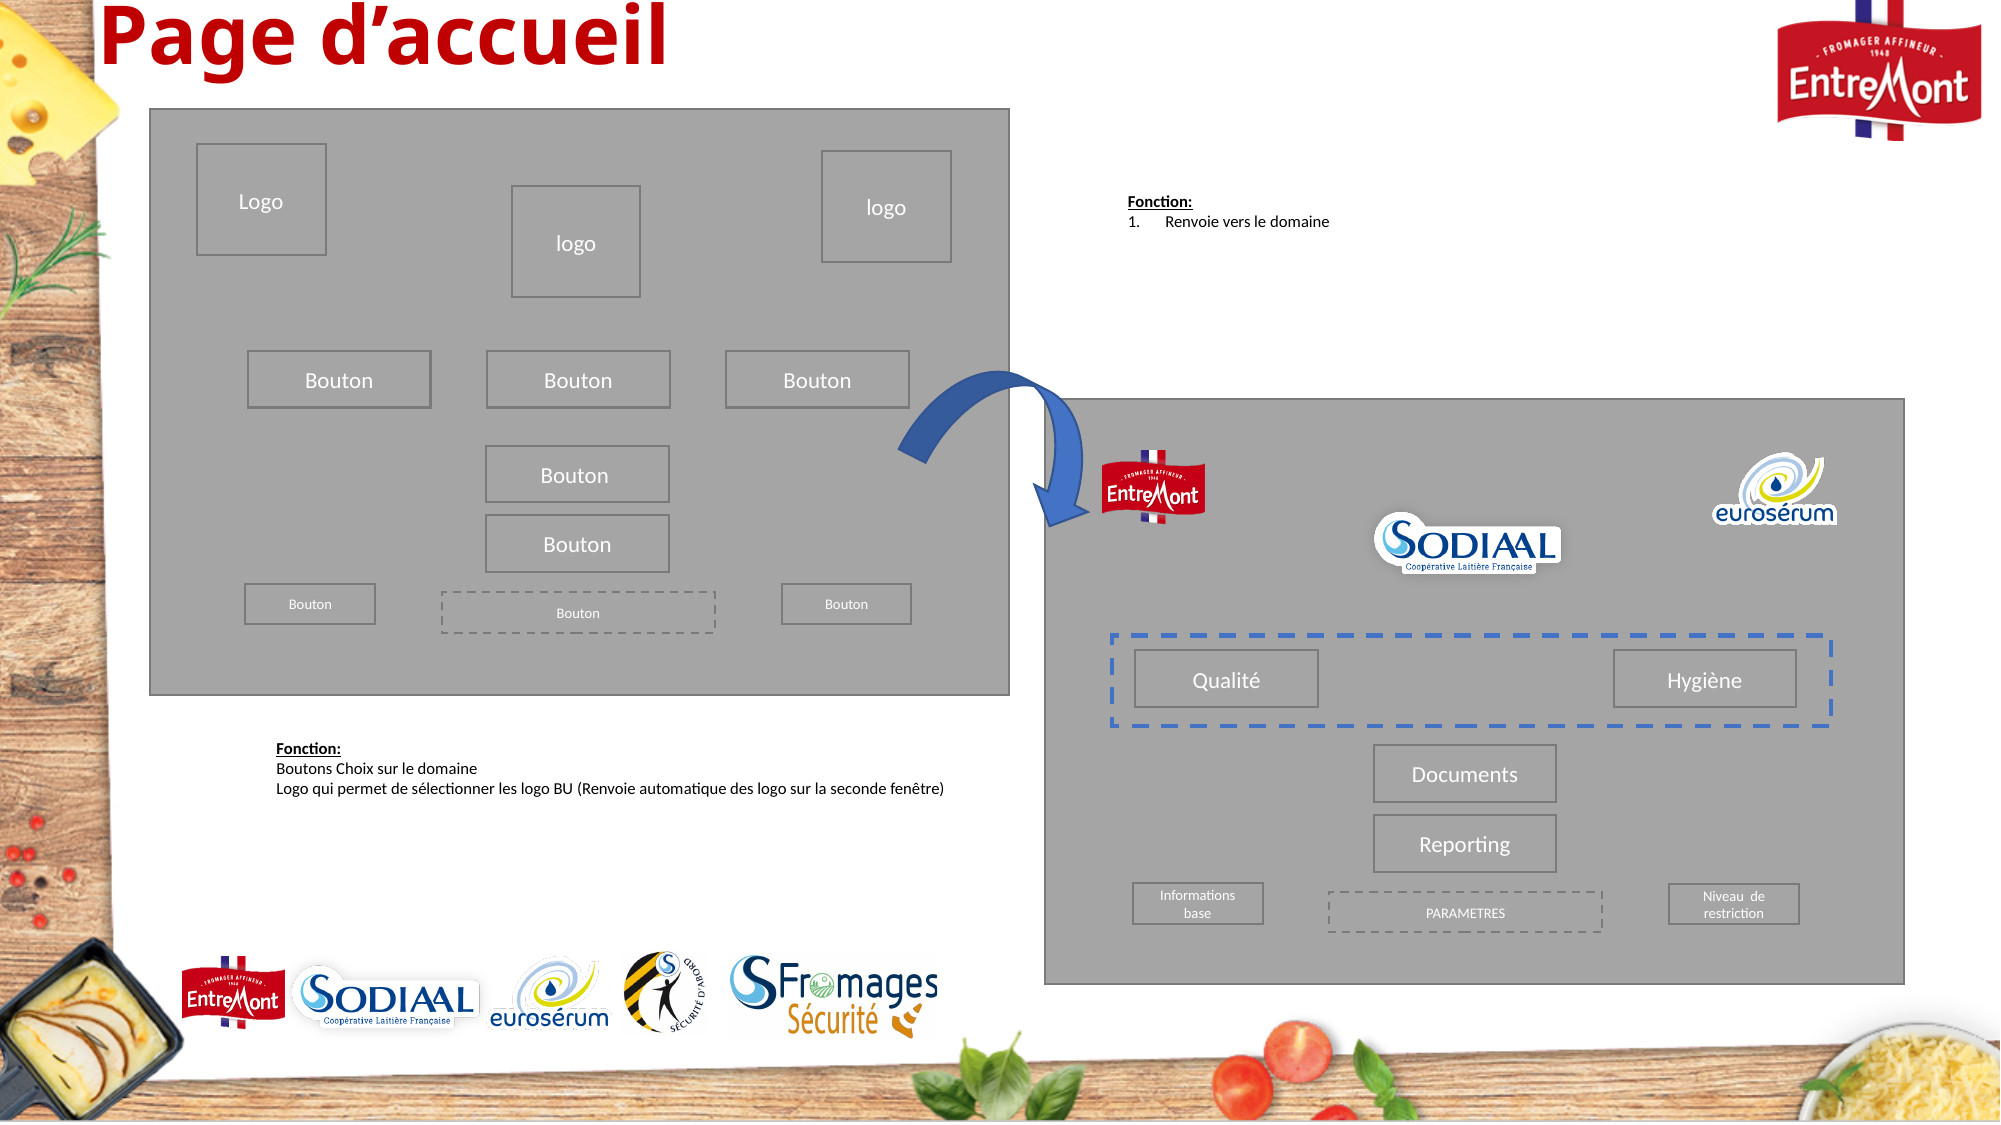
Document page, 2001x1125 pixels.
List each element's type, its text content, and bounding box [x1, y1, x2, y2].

picture [0, 0, 2000, 1122]
text_box Bouton [486, 515, 669, 573]
text_box Hygiène [1613, 650, 1797, 708]
text_box Bouton [487, 350, 670, 408]
text_box PARAMETRES [1329, 892, 1603, 933]
text_box logo [511, 186, 641, 298]
text_box Bouton [781, 584, 912, 625]
text_box Bouton [245, 583, 376, 624]
text_box Informations base [1132, 883, 1263, 924]
text_box Page d’accueil [82, 0, 1671, 91]
text_box Bouton [486, 445, 669, 503]
text_box Logo [196, 144, 326, 256]
text_box [149, 109, 1904, 985]
text_box Documents [1373, 745, 1557, 803]
text_box Fonction: Renvoie vers le domaine [1113, 183, 1995, 239]
text_box Bouton [726, 350, 909, 408]
text_box Reporting [1373, 815, 1557, 873]
text_box Niveau de restriction [1669, 883, 1799, 925]
text_box Bouton [247, 350, 431, 408]
text_box Qualité [1135, 650, 1318, 708]
text_box Bouton [441, 592, 715, 633]
text_box Fonction: Boutons Choix sur le domaine Logo qui permet de sélectionner les logo BU (Renvoie automatique des logo sur la seconde fenêtre) [261, 730, 1000, 806]
text_box logo [822, 150, 951, 262]
